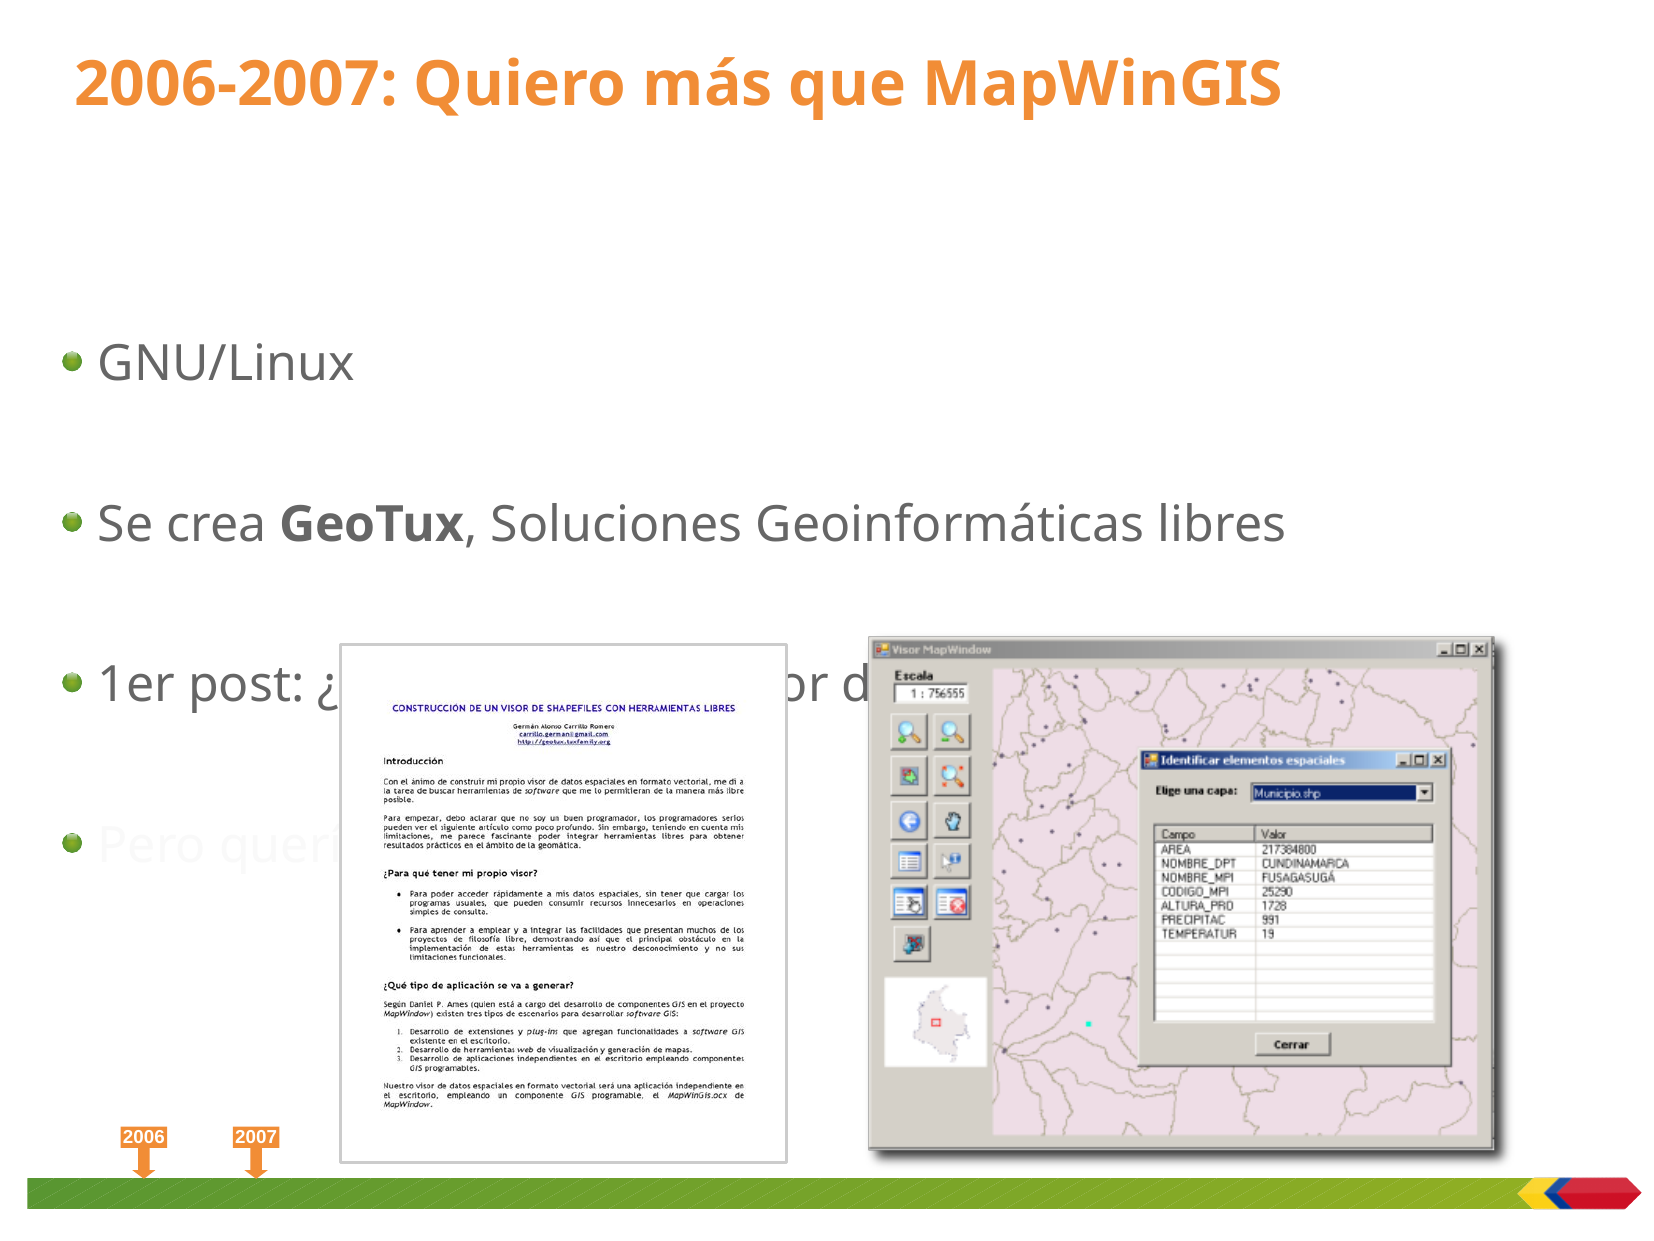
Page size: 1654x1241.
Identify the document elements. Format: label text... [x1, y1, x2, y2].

picture [342, 646, 785, 1162]
title 2006-2007: Quiero más que MapWinGIS [74, 45, 1610, 118]
picture [861, 629, 1518, 1174]
text_box [27, 1178, 1532, 1209]
text_box GNU/Linux Se crea GeoTux, Soluciones Geoinformáticas libres 1er post: ¿Cómo hacer un Visor de SHP con MapWinGIS? Pero quería algo más... [46, 159, 1605, 996]
text_box 2007 [232, 1126, 280, 1179]
text_box 2006 [120, 1126, 168, 1179]
picture [1517, 1131, 1642, 1241]
